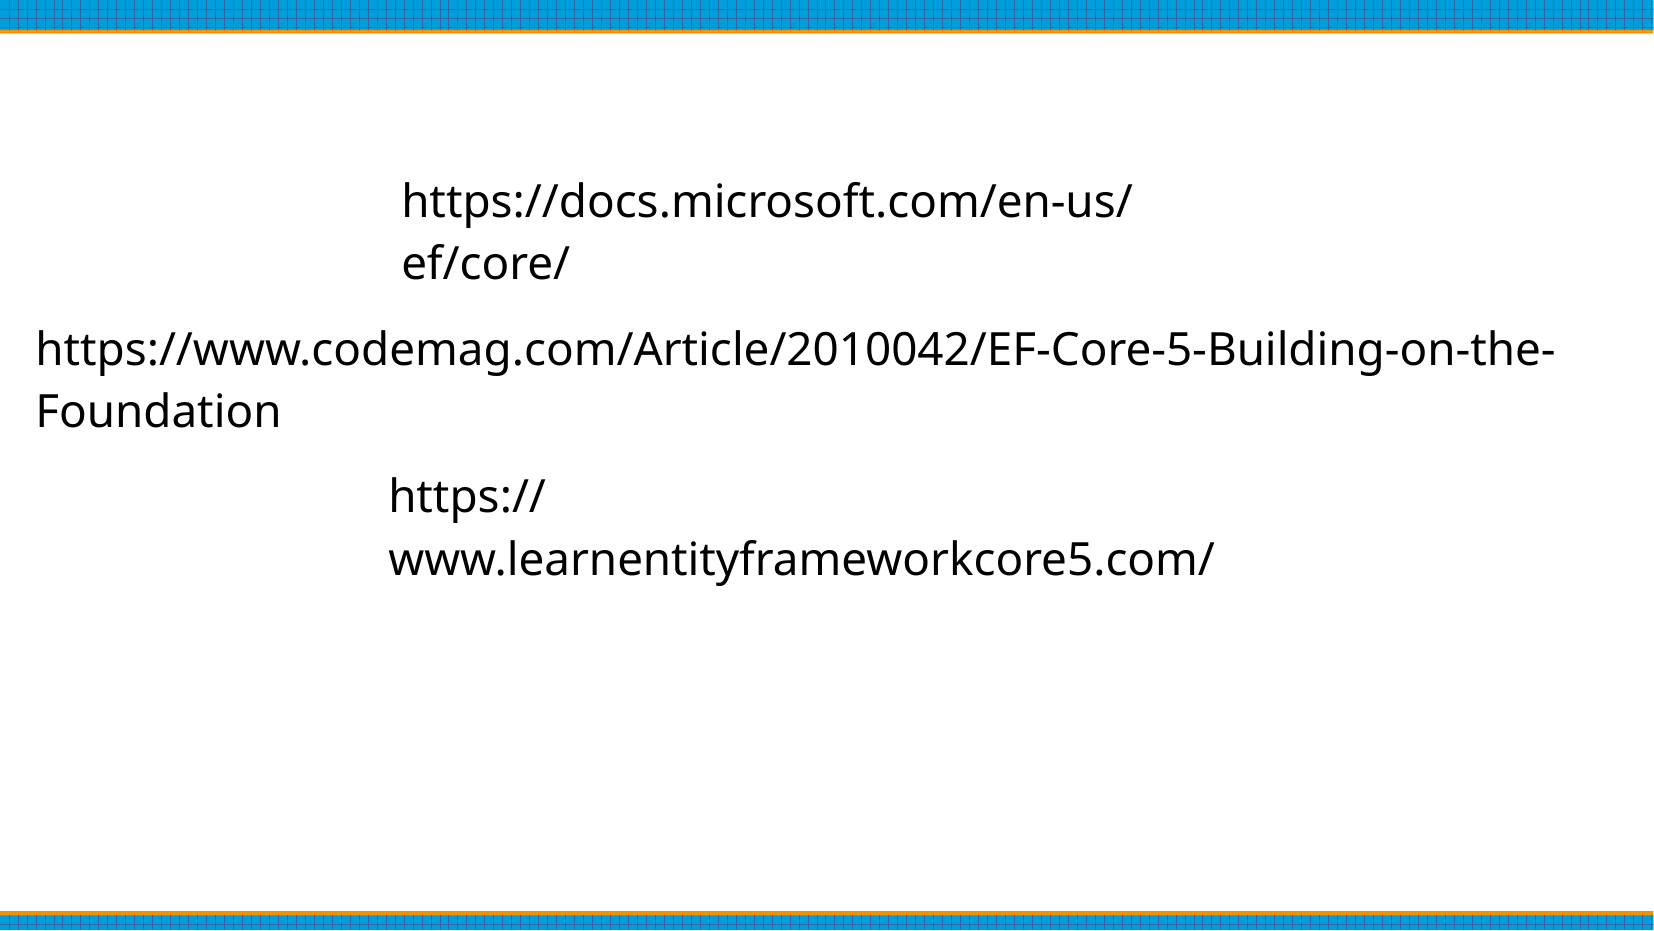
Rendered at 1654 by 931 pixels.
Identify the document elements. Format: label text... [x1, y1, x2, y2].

text_box https://www.codemag.com/Article/2010042/EF-Core-5-Building-on-the-Foundation [29, 344, 1629, 414]
text_box https://docs.microsoft.com/en-us/ef/core/ [395, 196, 1211, 266]
text_box https://www.learnentityframeworkcore5.com/ [382, 491, 1278, 562]
